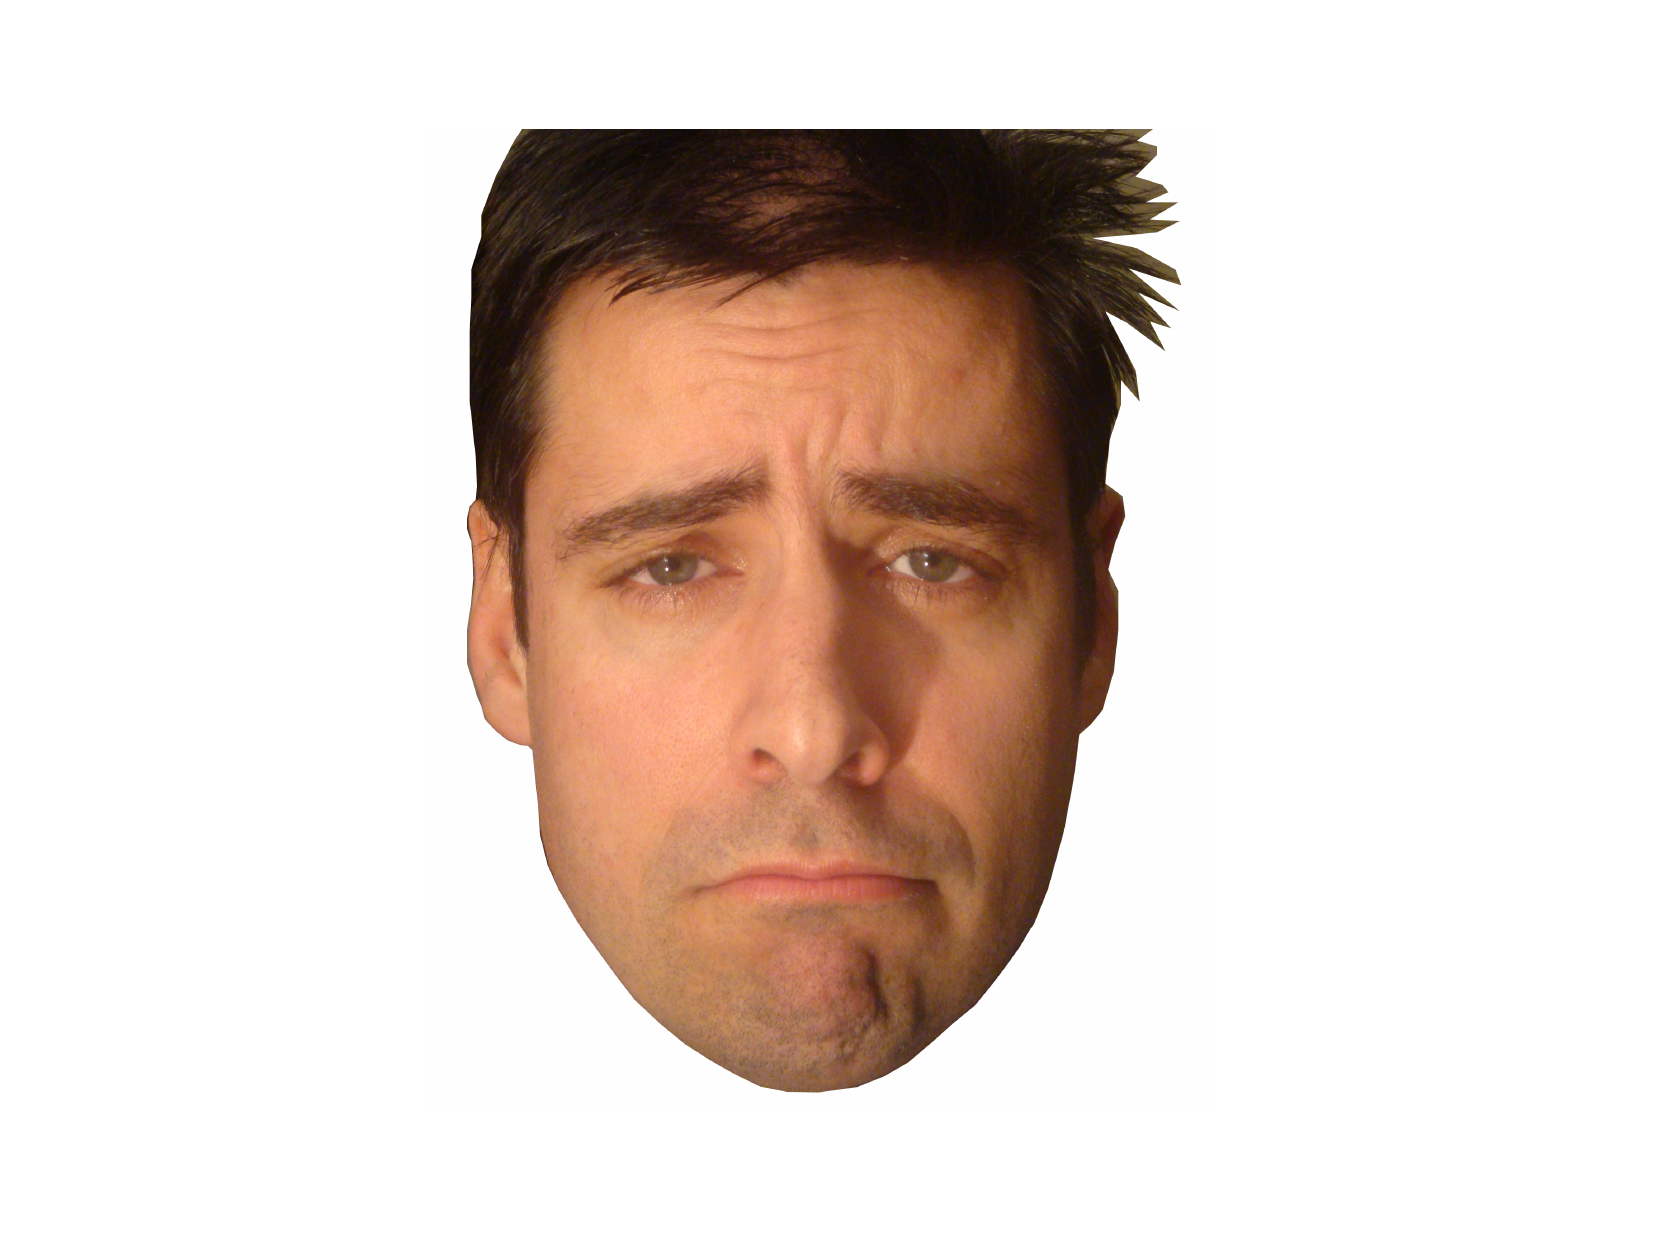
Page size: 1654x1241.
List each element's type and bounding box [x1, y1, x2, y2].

picture [423, 129, 1216, 1111]
